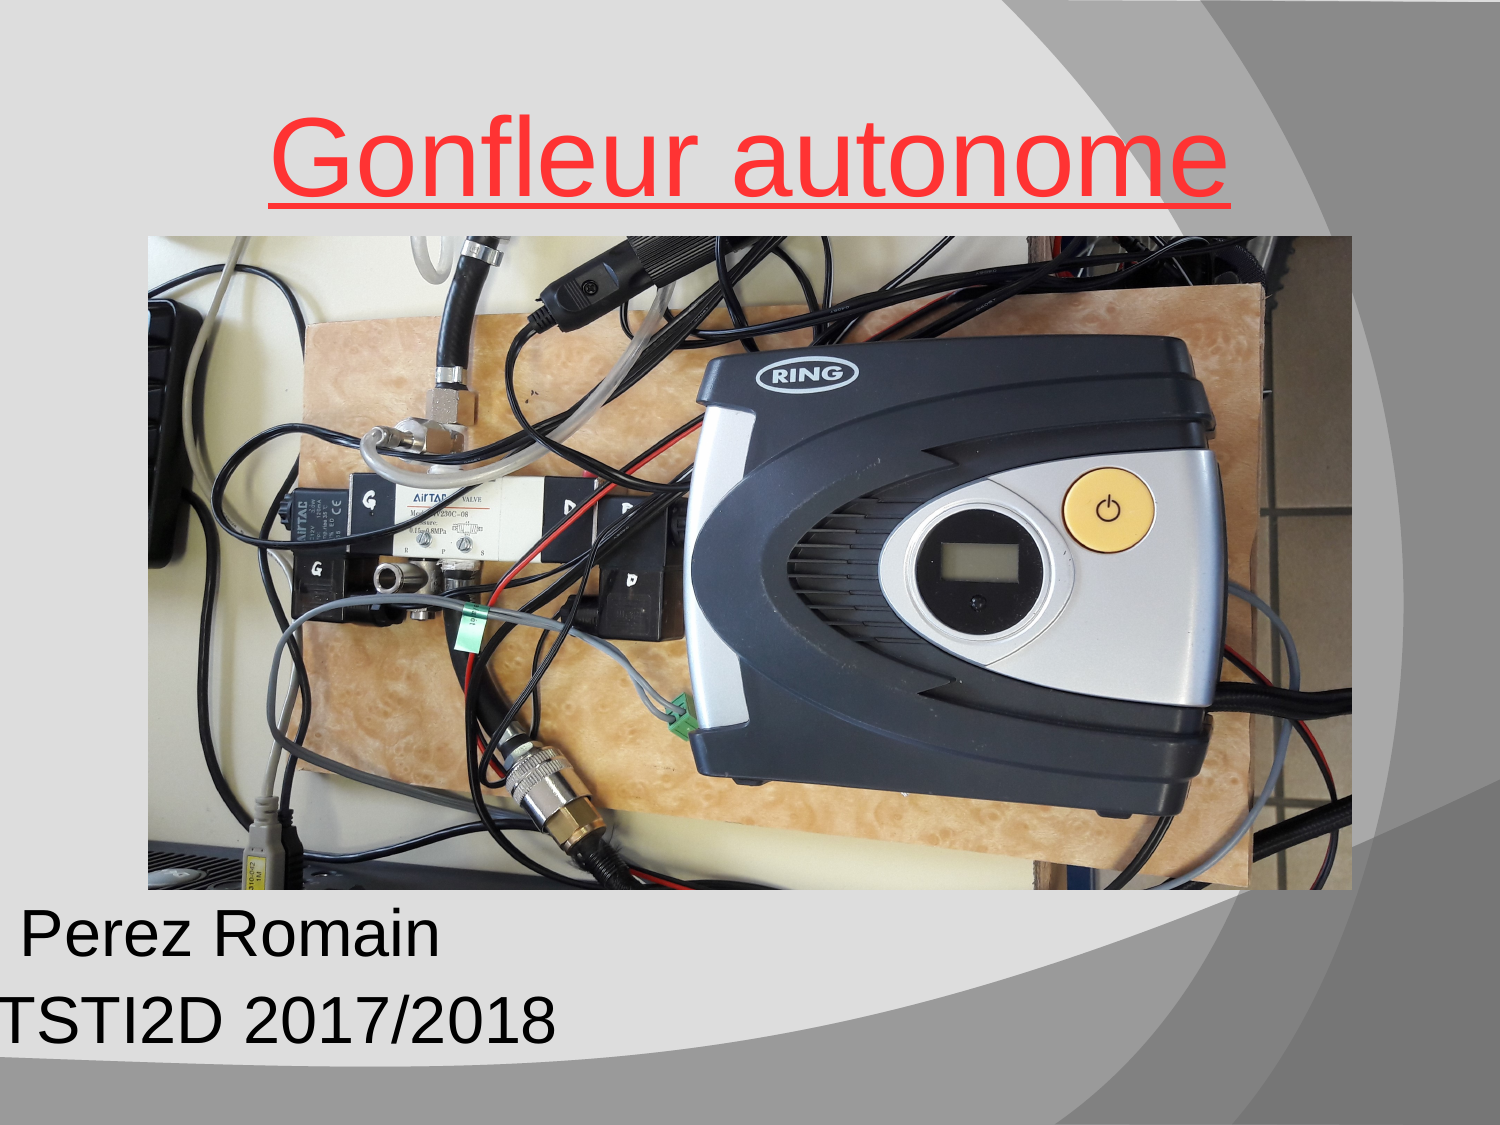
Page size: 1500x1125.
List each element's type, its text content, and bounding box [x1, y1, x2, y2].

text_box Gonfleur autonome [112, 30, 1388, 273]
text_box Perez Romain TSTI2D 2017/2018 [0, 881, 756, 1125]
picture [148, 236, 1352, 890]
